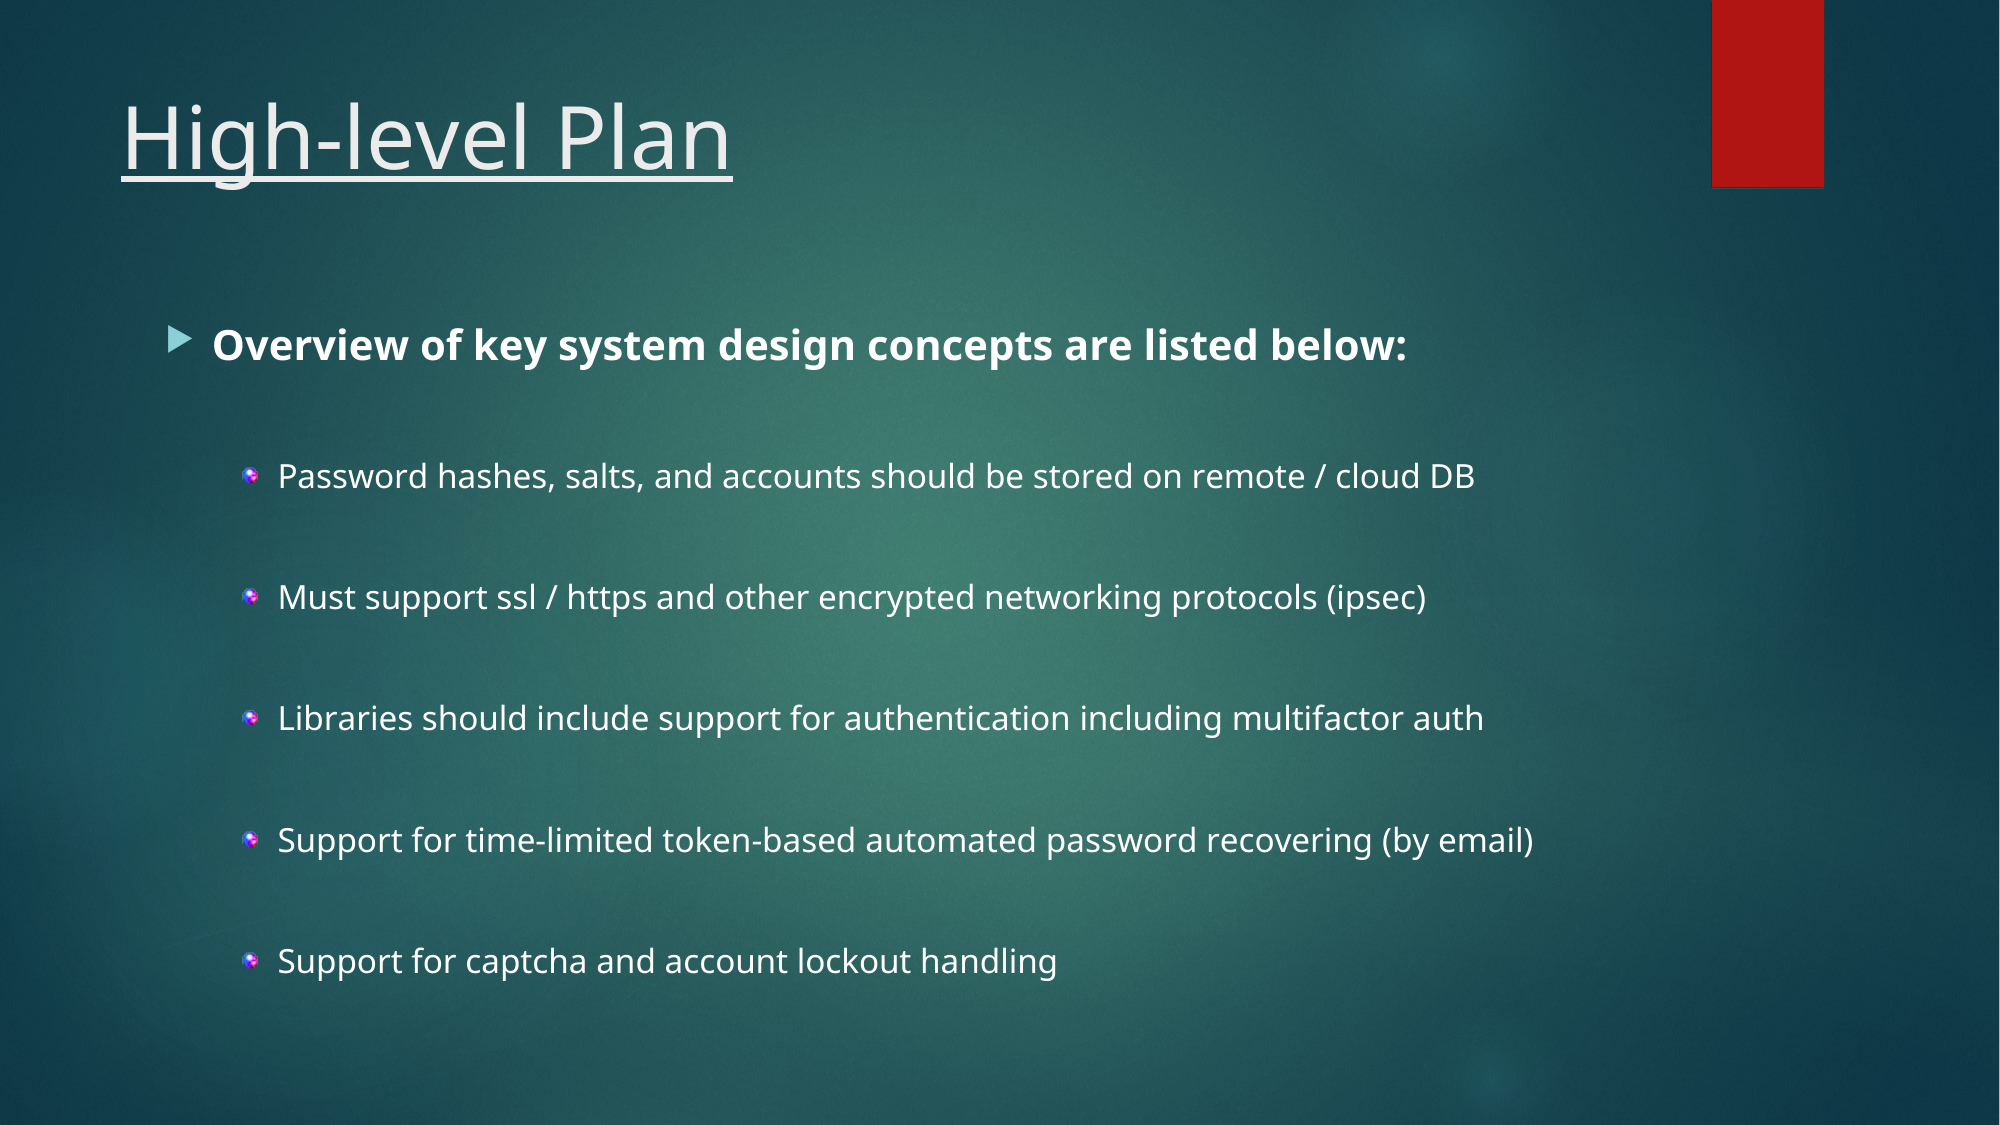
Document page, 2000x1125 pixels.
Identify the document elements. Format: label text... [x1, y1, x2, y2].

list Overview of key system design concepts are listed below: Password hashes, salts, and accounts should be stored on remote / cloud DB Must support ssl / https and other encrypted networking protocols (ipsec) Libraries should include support for authentication including multifactor auth Support for time-limited token-based automated password recovering (by email) Support for captcha and account lockout handling [75, 240, 1831, 1057]
picture [0, 0, 2000, 1125]
title High-level Plan [105, 74, 1649, 240]
